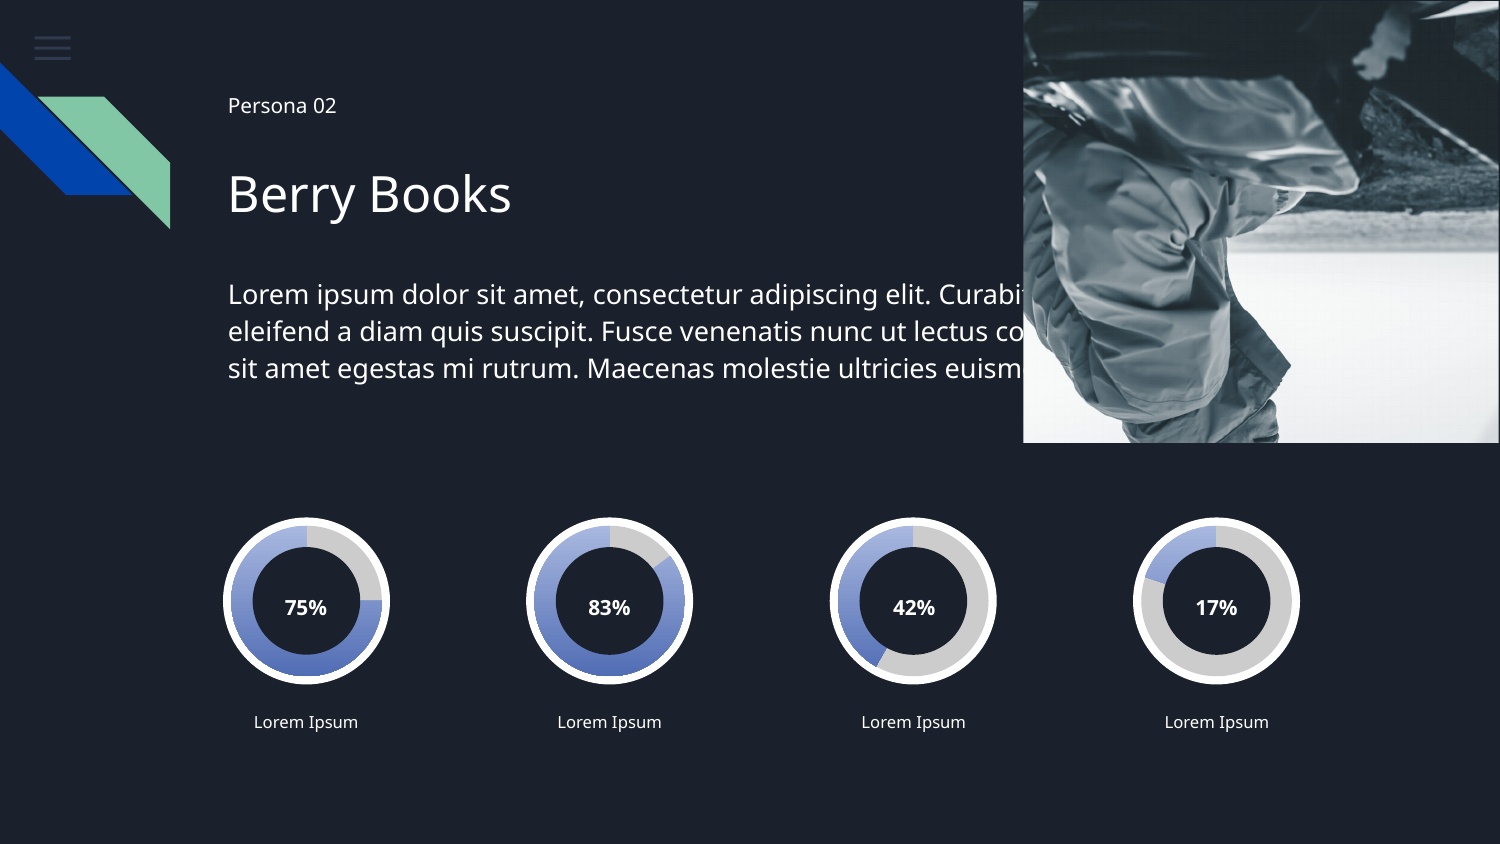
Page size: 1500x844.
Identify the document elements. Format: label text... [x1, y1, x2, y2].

text_box [1133, 517, 1301, 685]
list Lorem ipsum dolor sit amet, consectetur adipiscing elit. Curabitur eleifend a diam quis suscipit. Fusce venenatis nunc ut lectus convallis, sit amet egestas mi rutrum. Maecenas molestie ultricies euismod. [212, 257, 1134, 463]
picture [1023, 1, 1499, 443]
text_box 83% [571, 575, 648, 620]
text_box Lorem Ipsum [1130, 696, 1305, 768]
text_box [526, 517, 694, 685]
text_box [222, 517, 391, 685]
text_box Lorem Ipsum [219, 696, 394, 768]
text_box 42% [876, 575, 953, 620]
title Berry Books [212, 138, 1023, 237]
text_box 17% [1178, 575, 1255, 620]
text_box Lorem Ipsum [522, 696, 697, 768]
text_box 75% [267, 575, 344, 620]
text_box [829, 517, 997, 685]
text_box Lorem Ipsum [826, 696, 1001, 768]
subtitle Persona 02 [212, 77, 789, 131]
